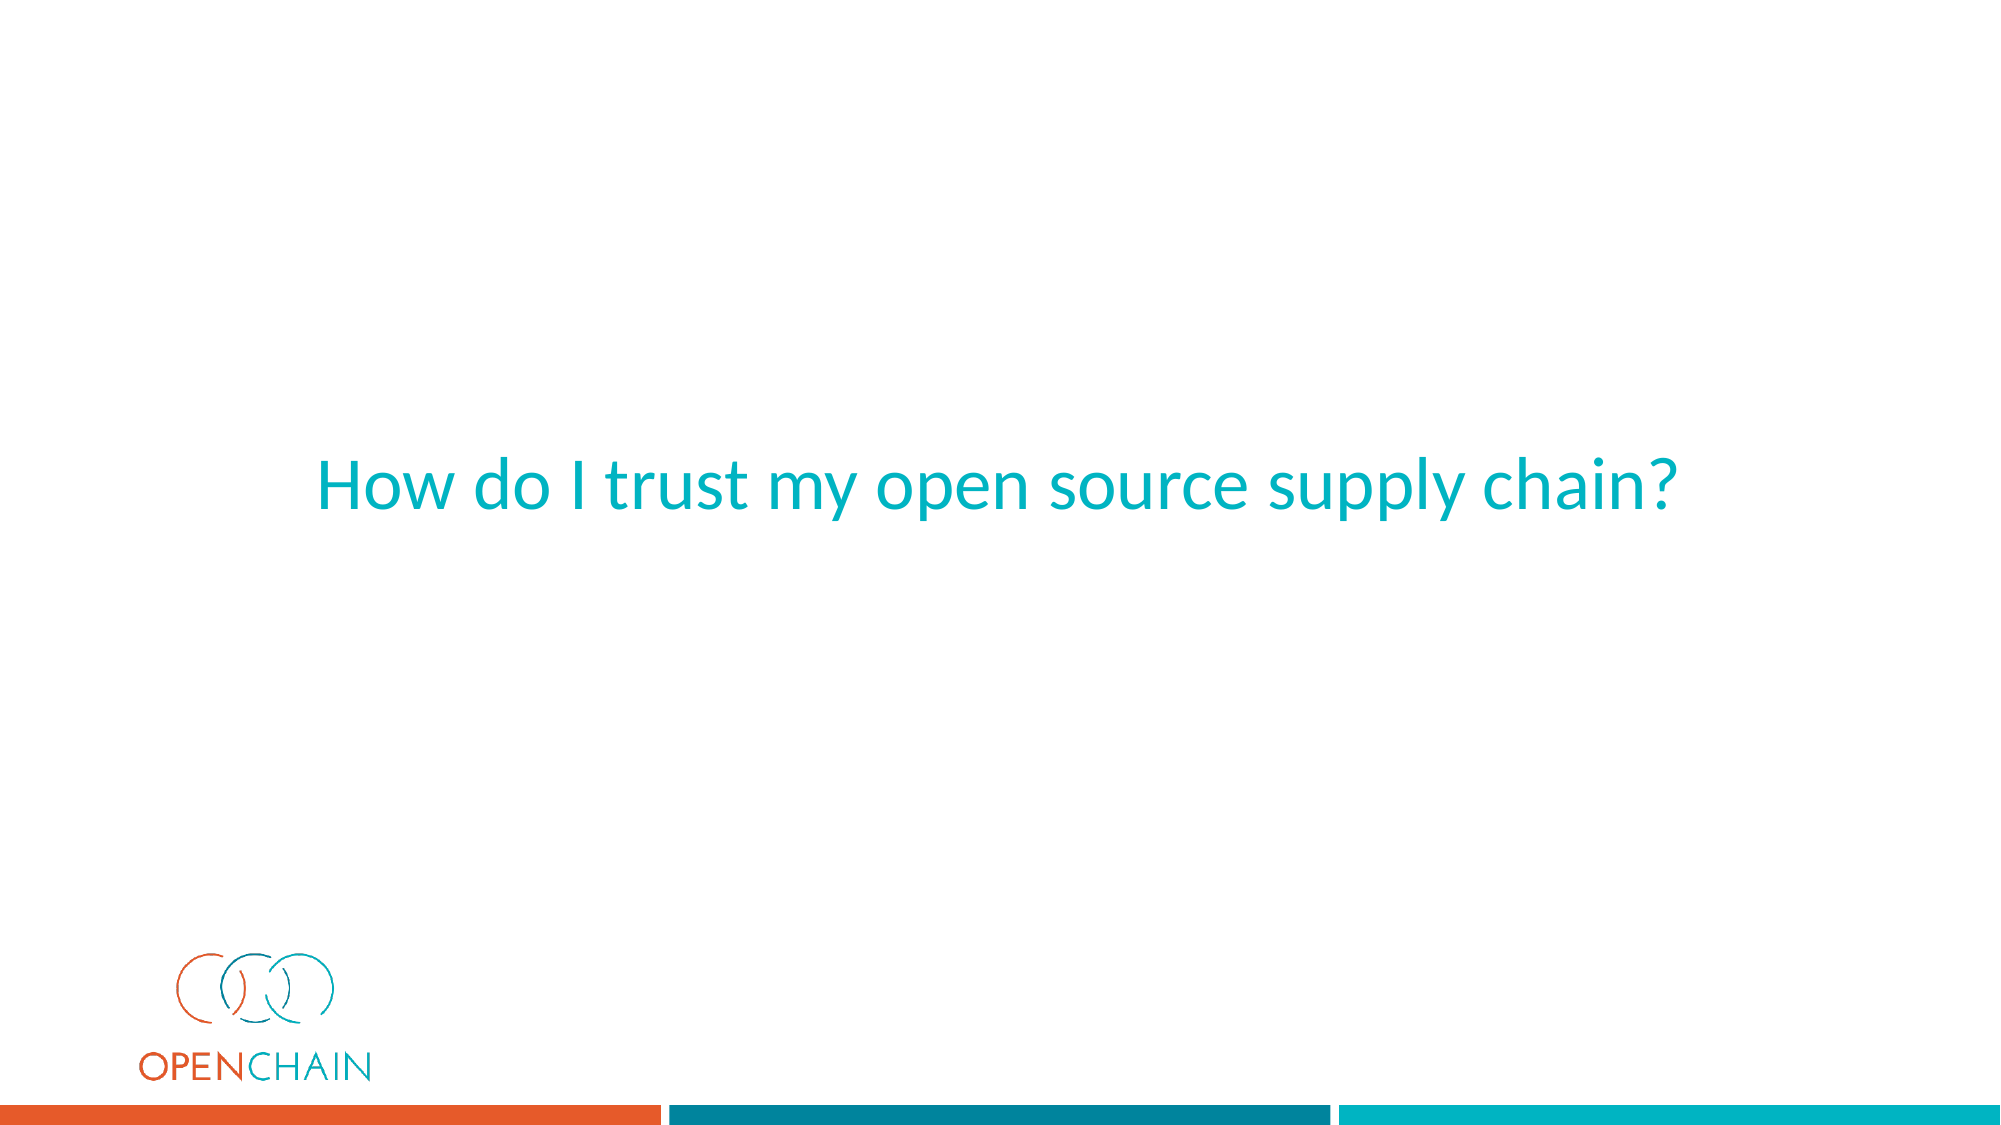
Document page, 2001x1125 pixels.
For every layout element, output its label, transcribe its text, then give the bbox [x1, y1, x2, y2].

picture [137, 951, 372, 1082]
title How do I trust my open source supply chain? [137, 376, 1863, 594]
